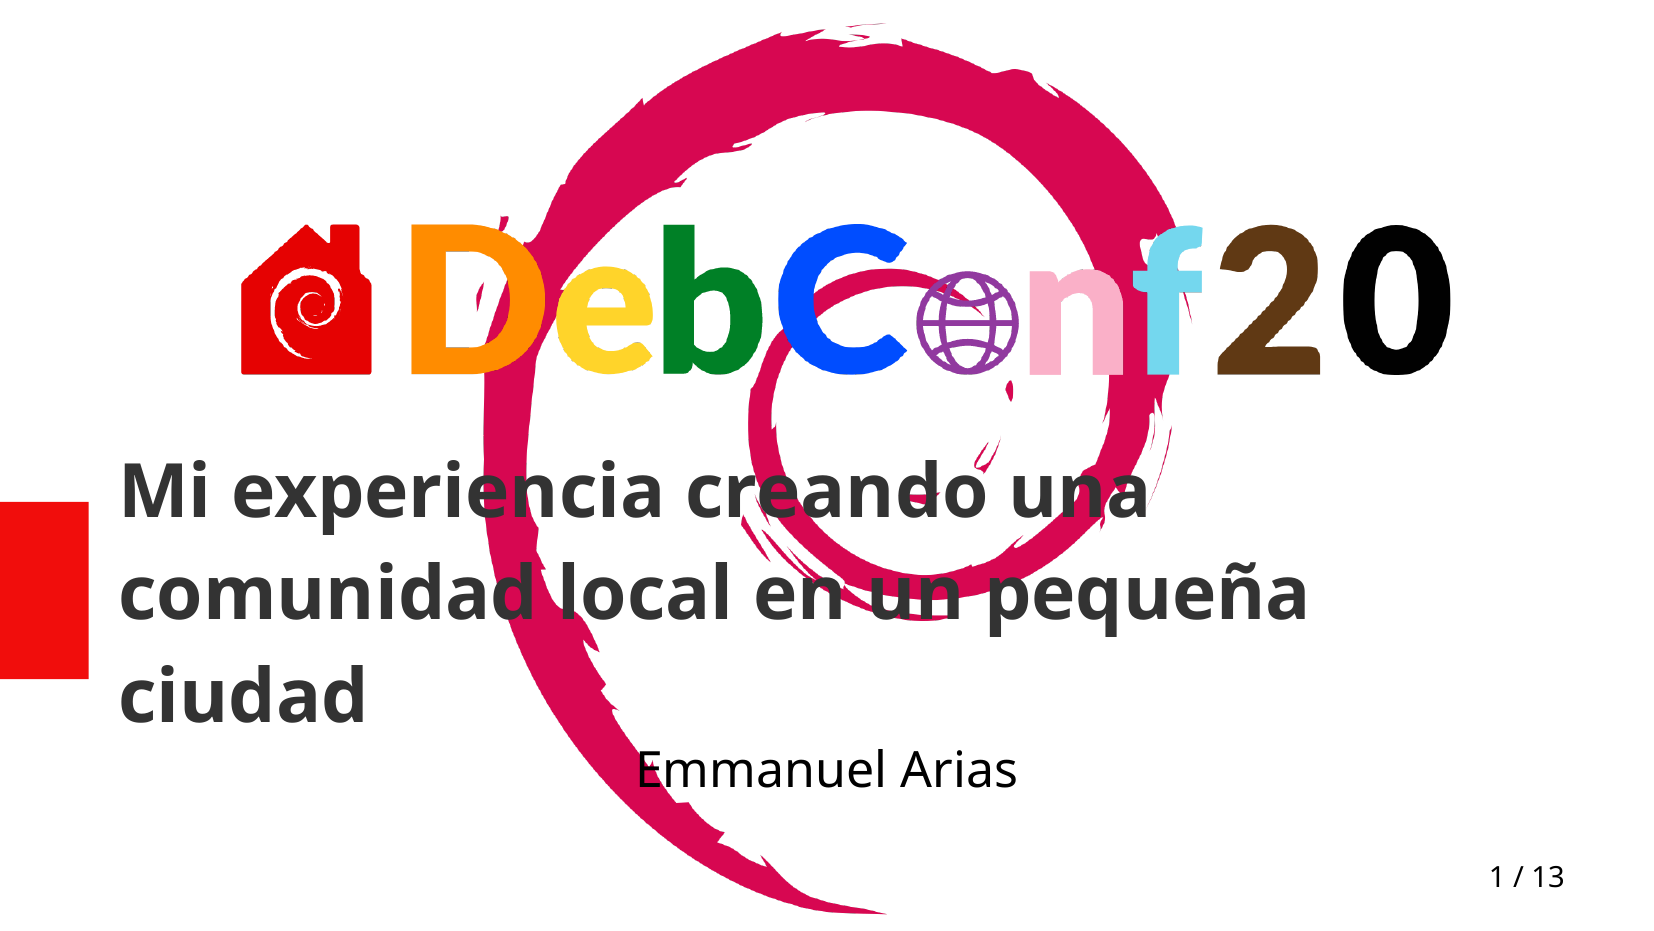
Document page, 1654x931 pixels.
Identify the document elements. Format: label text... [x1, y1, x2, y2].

picture [458, 827, 1210, 931]
picture [240, 3, 1451, 459]
title Mi experiencia creando una comunidad local en un pequeña ciudad [118, 459, 1536, 708]
subtitle Emmanuel Arias [118, 708, 1536, 827]
